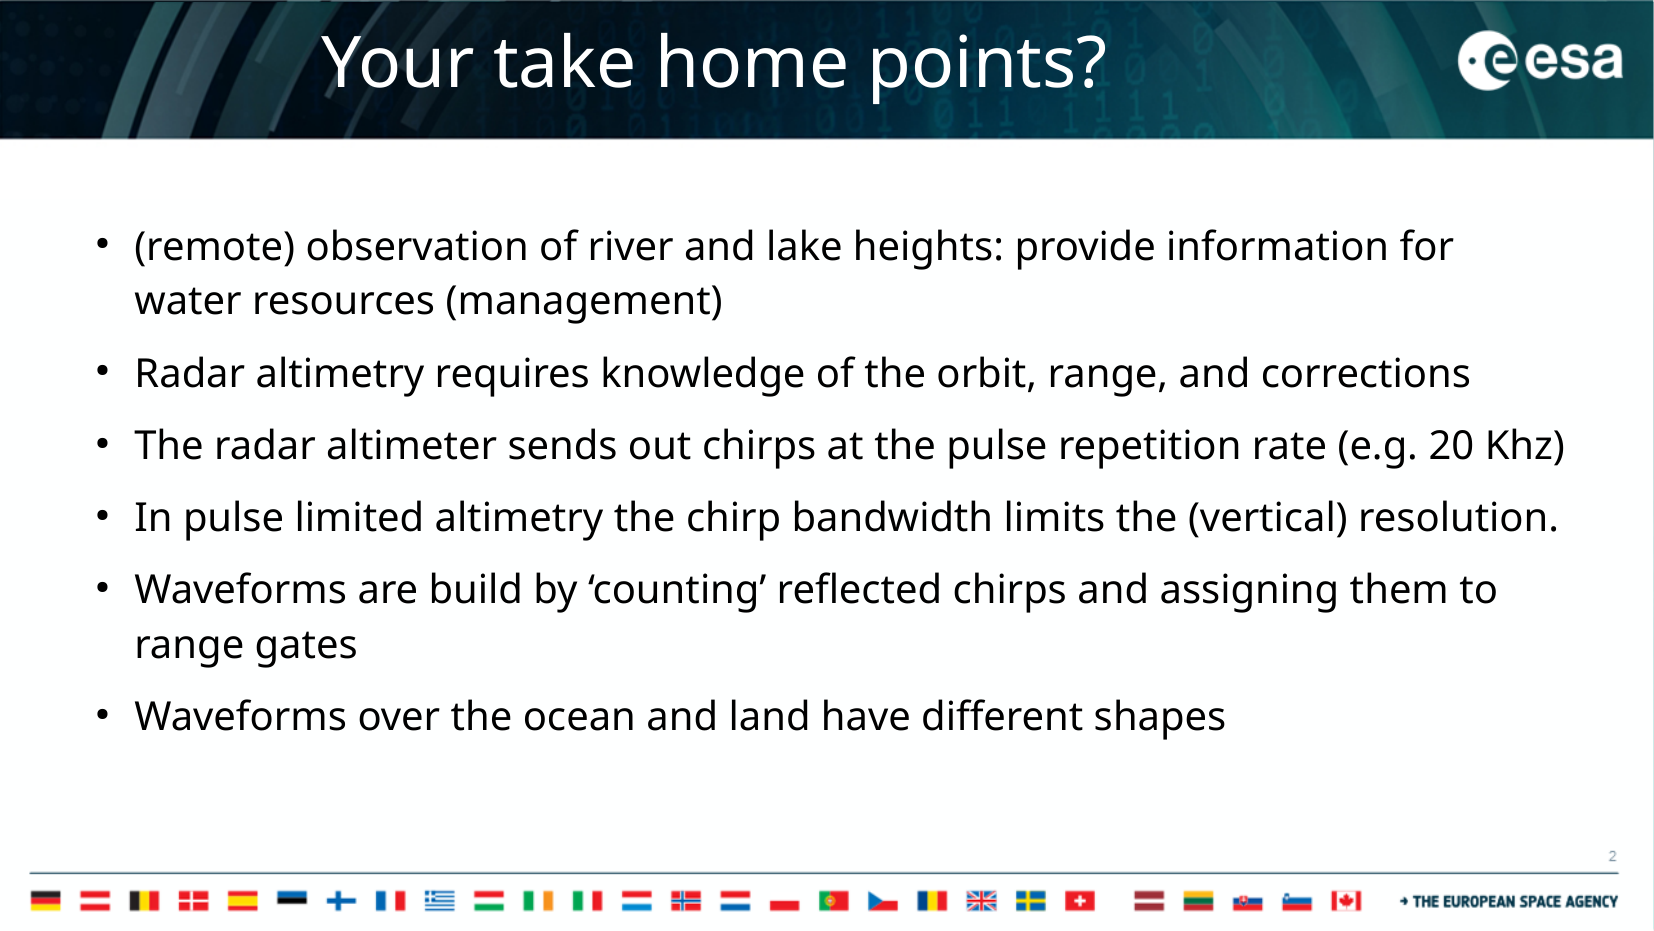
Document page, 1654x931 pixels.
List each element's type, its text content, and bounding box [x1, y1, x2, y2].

list (remote) observation of river and lake heights: provide information for water resources (management) Radar altimetry requires knowledge of the orbit, range, and corrections The radar altimeter sends out chirps at the pulse repetition rate (e.g. 20 Khz) In pulse limited altimetry the chirp bandwidth limits the (vertical) resolution. Waveforms are build by ‘counting’ reflected chirps and assigning them to range gates Waveforms over the ocean and land have different shapes [82, 217, 1571, 757]
picture [0, 0, 1654, 931]
title Your take home points? [29, 17, 1401, 102]
